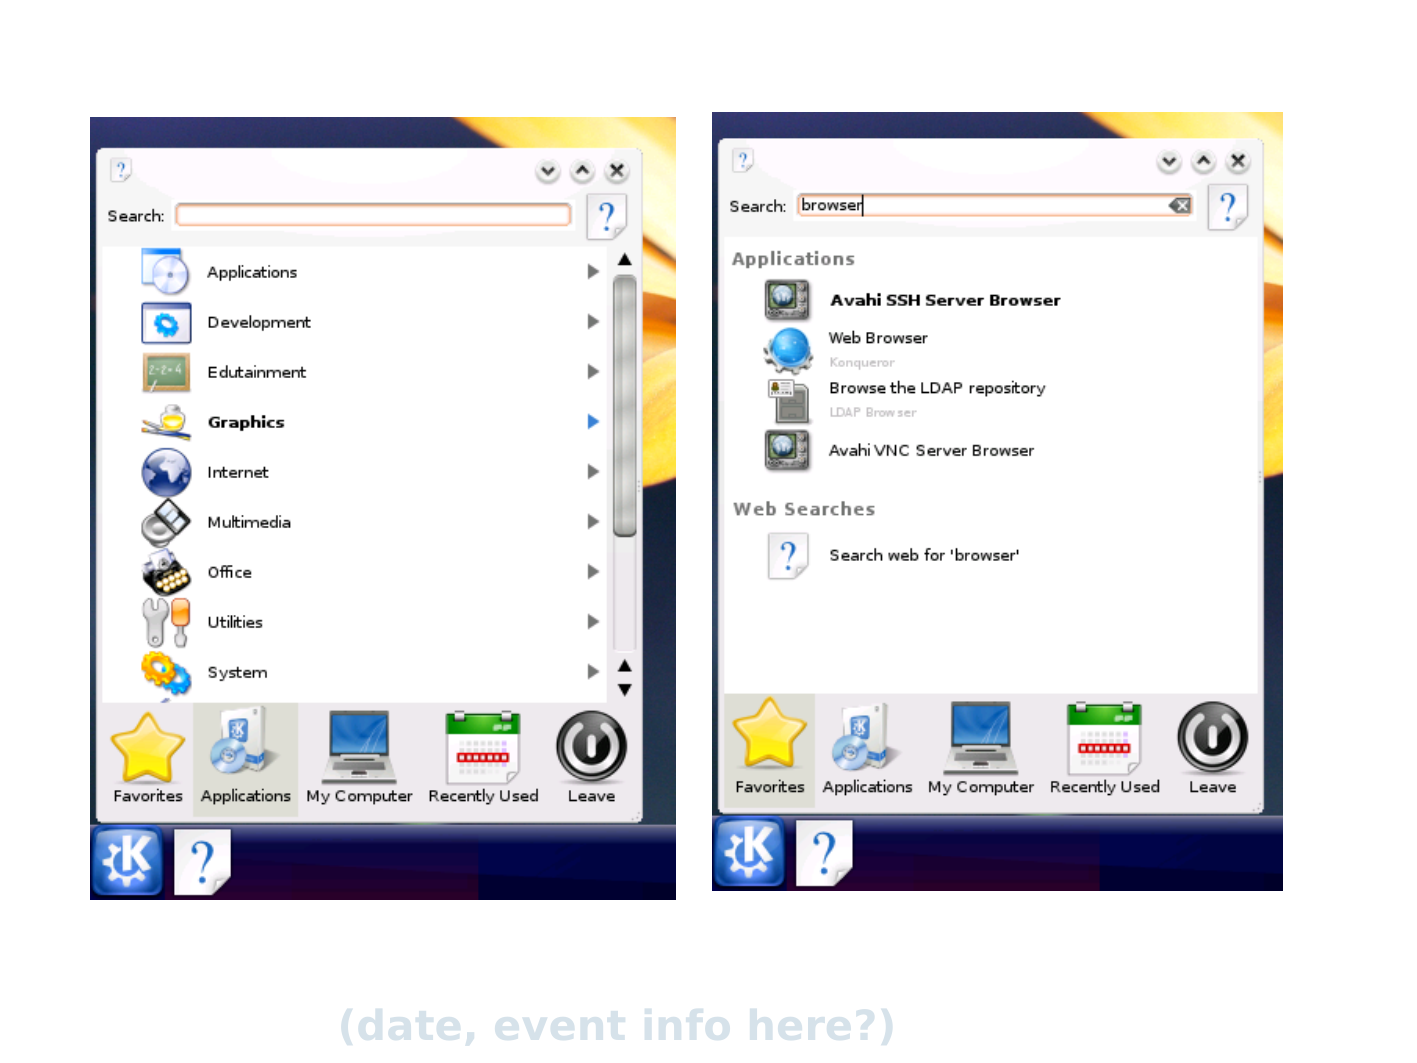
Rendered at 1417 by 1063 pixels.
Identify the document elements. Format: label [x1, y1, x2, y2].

picture [90, 117, 676, 901]
picture [712, 112, 1283, 891]
